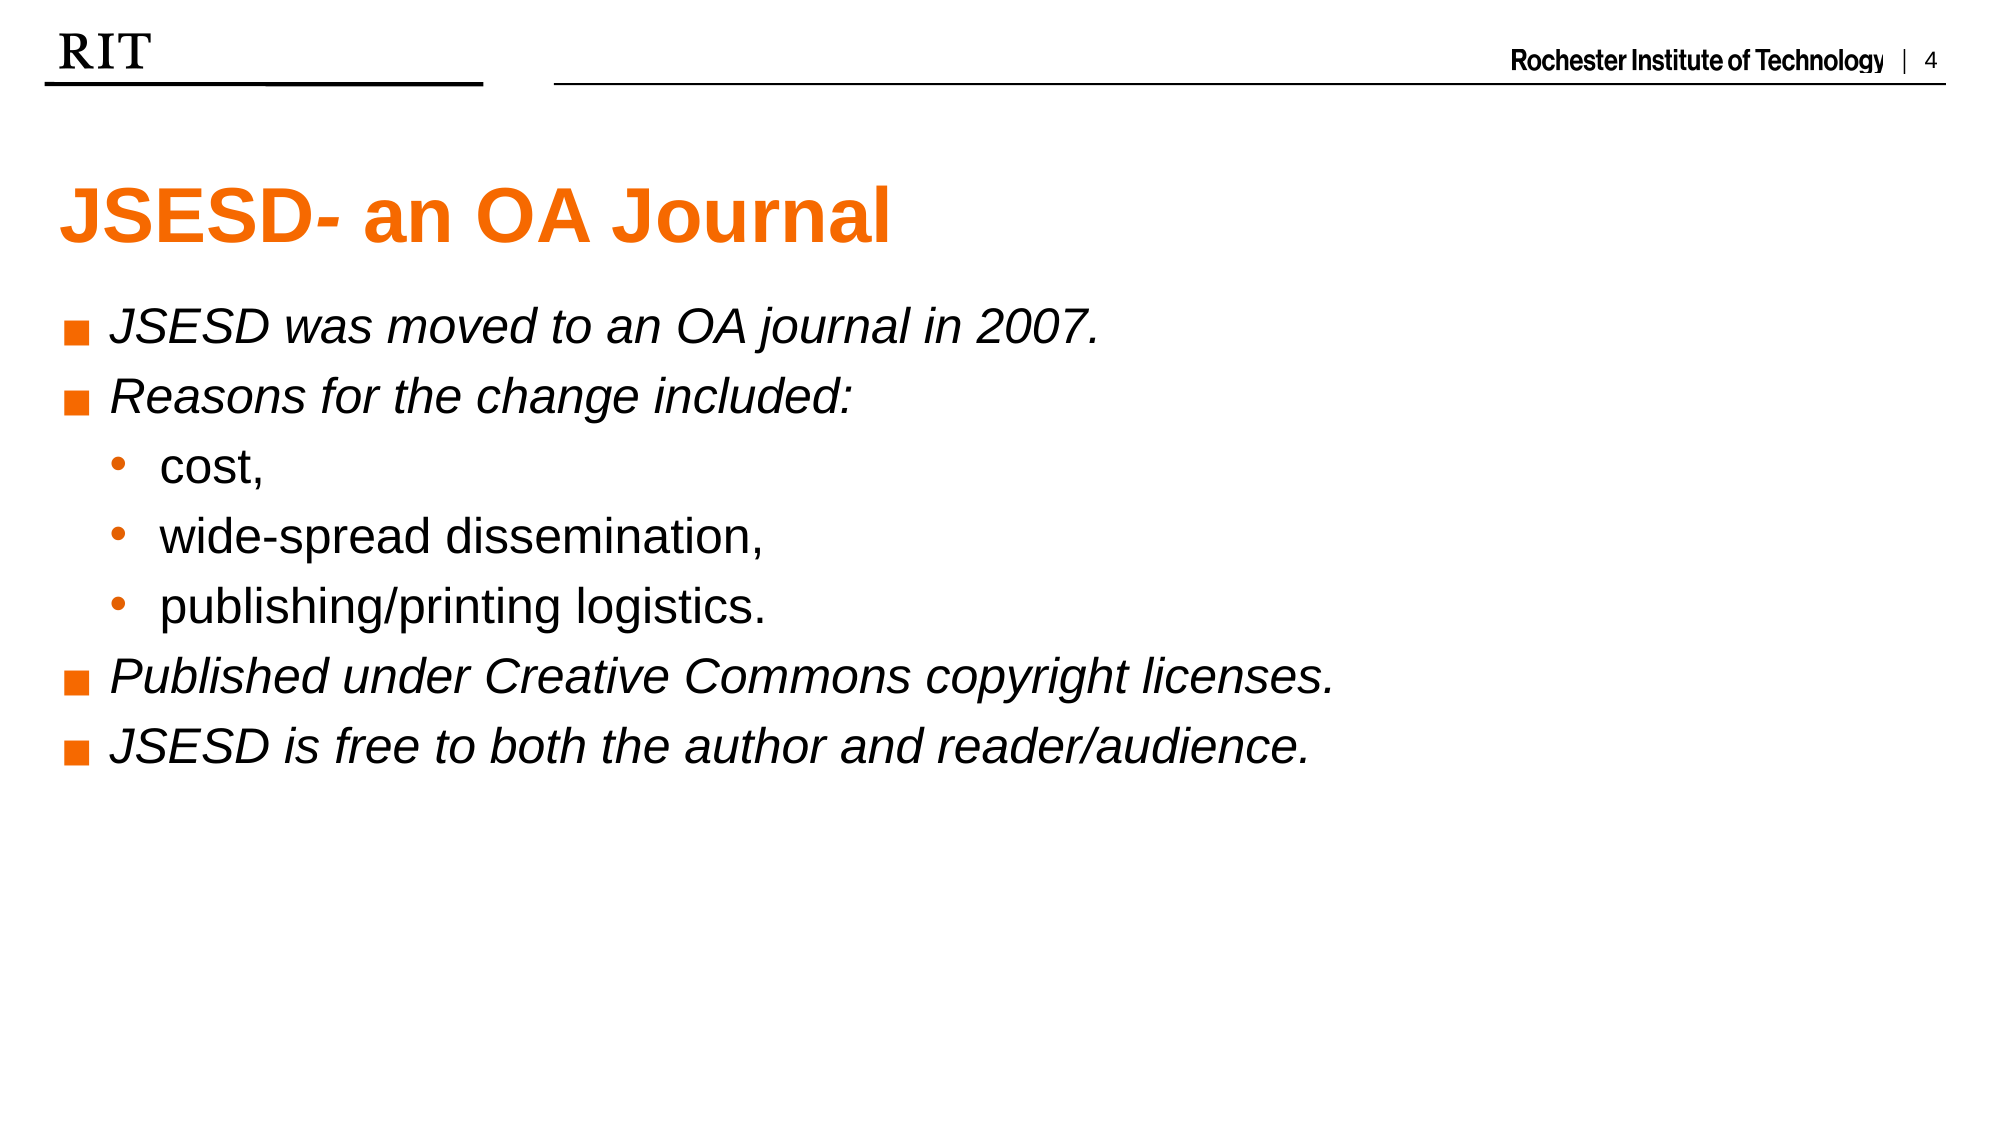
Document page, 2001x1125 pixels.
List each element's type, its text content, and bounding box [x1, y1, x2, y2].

list JSESD- an OA Journal [44, 157, 1946, 272]
list JSESD was moved to an OA journal in 2007. Reasons for the change included: cost, wide-spread dissemination, publishing/printing logistics. Published under Creative Commons copyright licenses. JSESD is free to both the author and reader/audience. [44, 286, 1946, 905]
picture [1512, 49, 1883, 73]
picture [58, 32, 151, 69]
